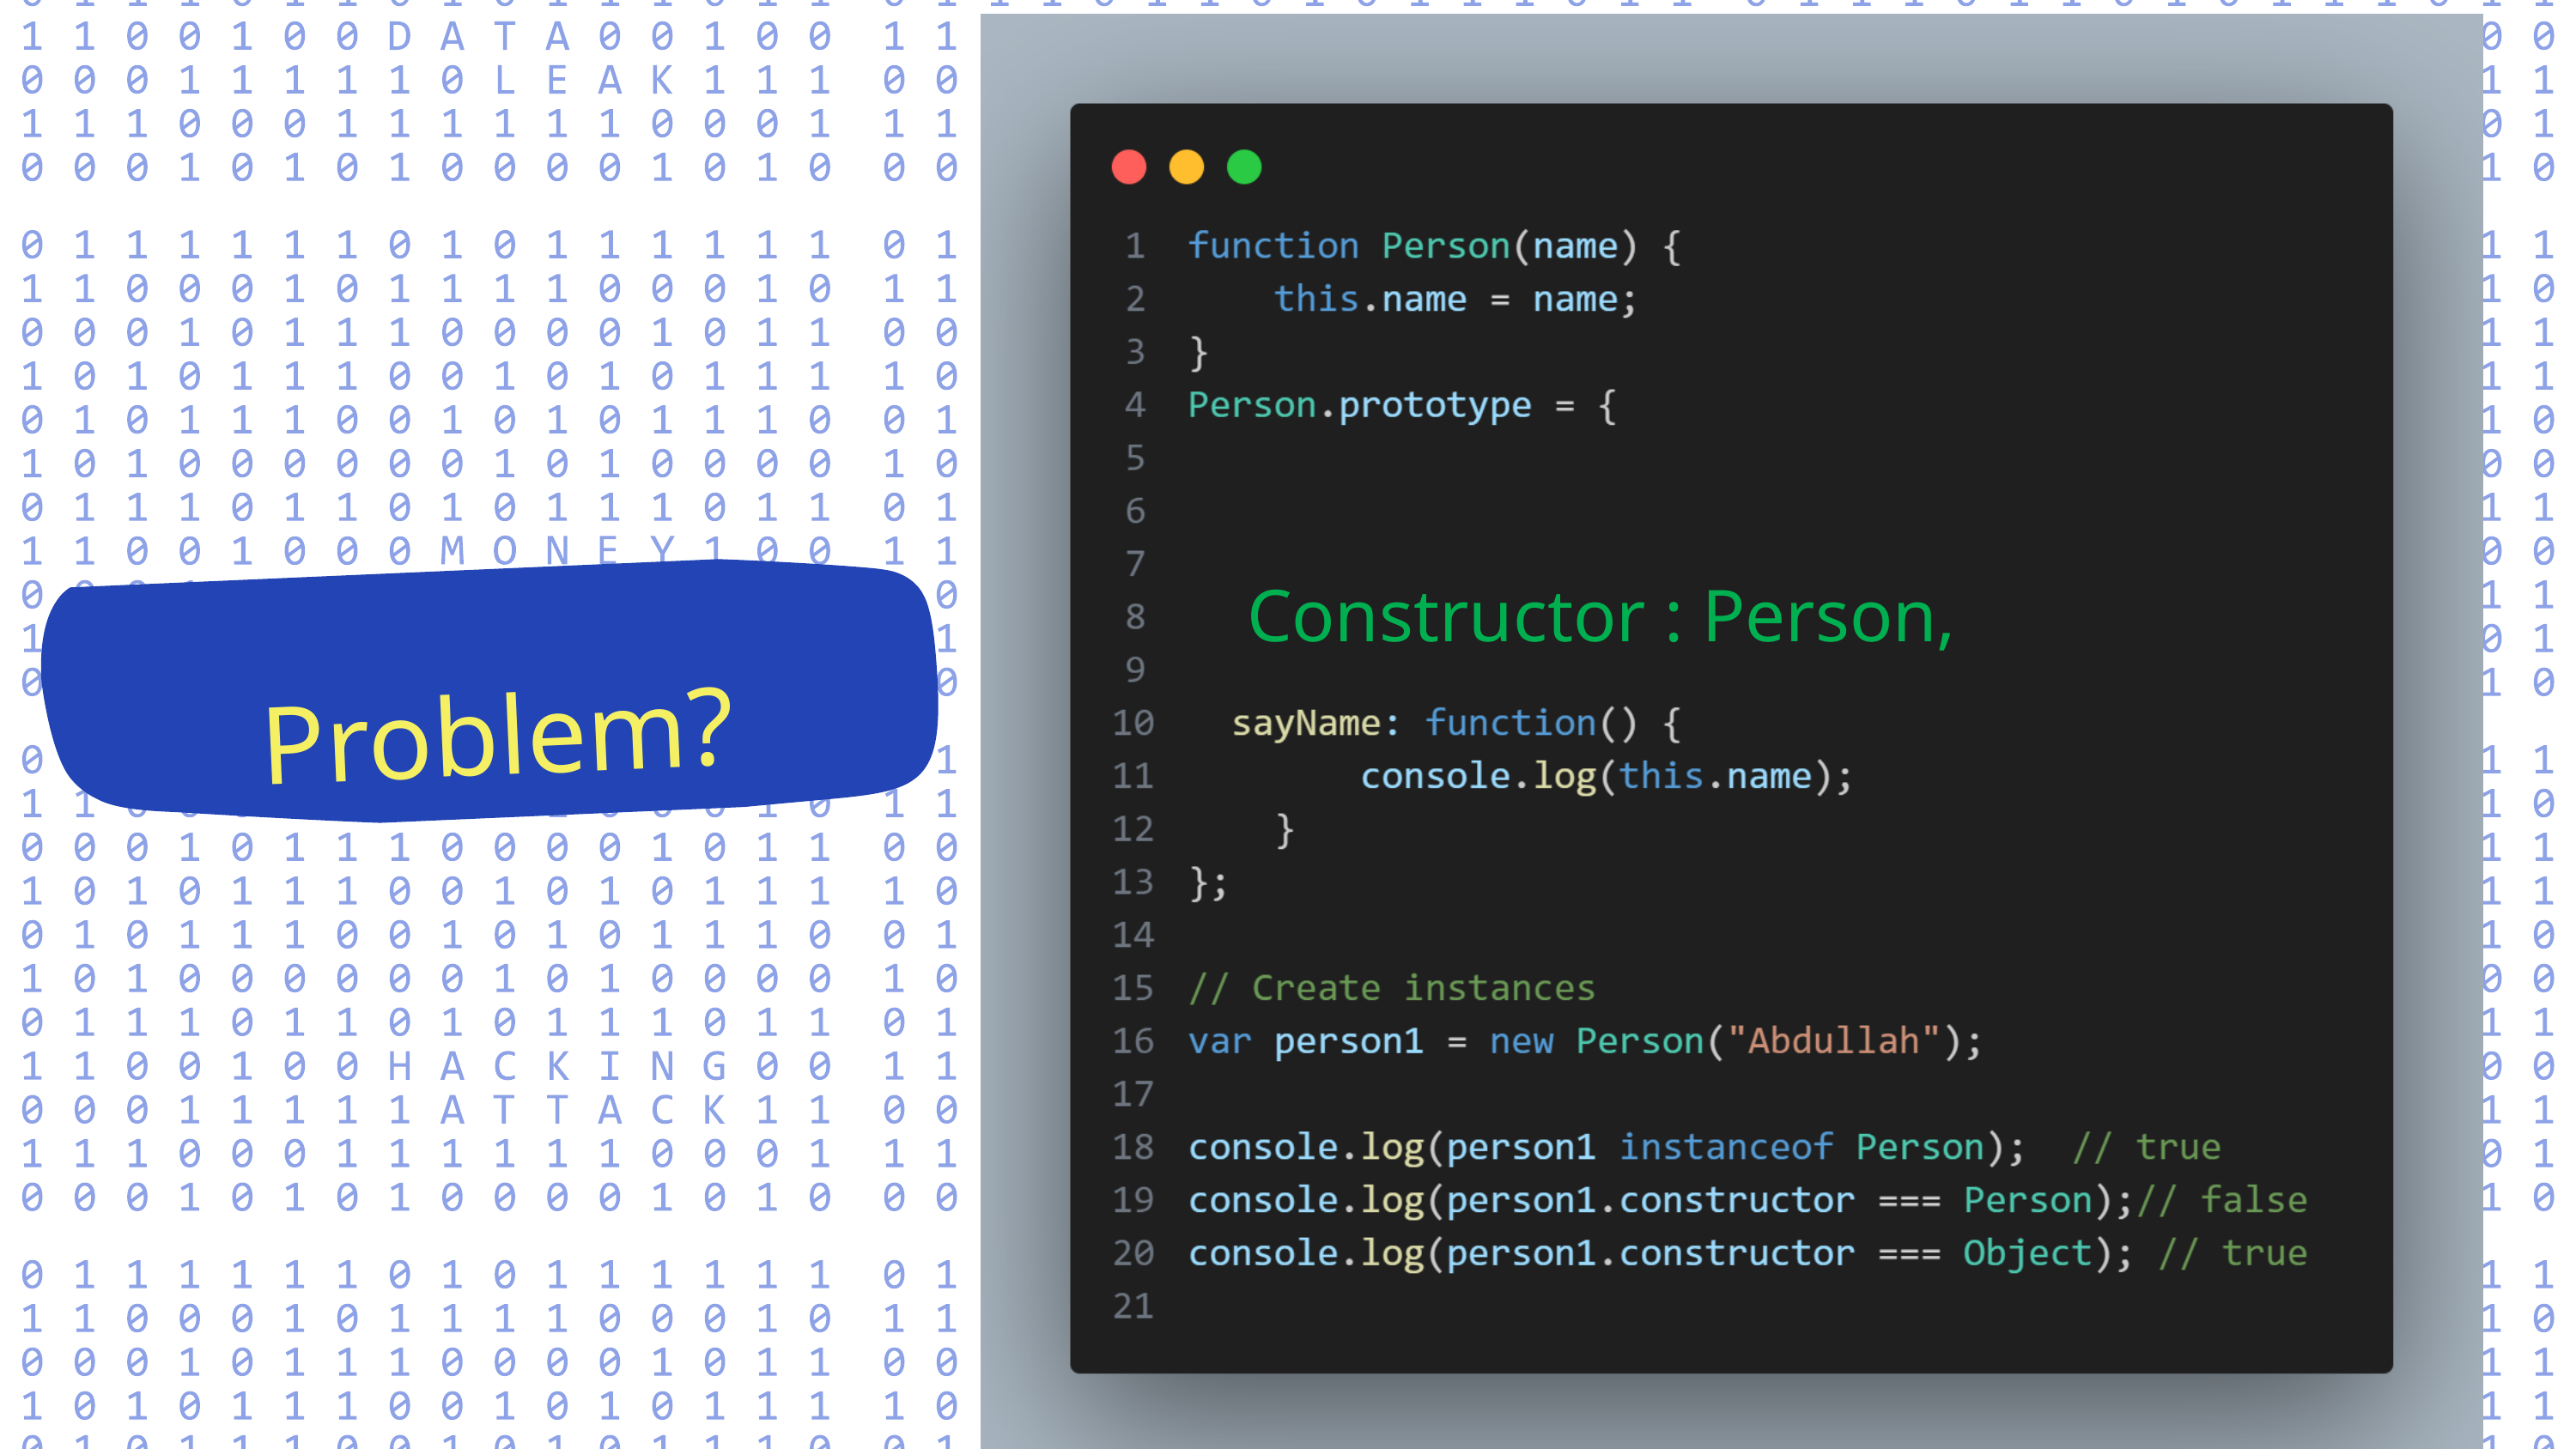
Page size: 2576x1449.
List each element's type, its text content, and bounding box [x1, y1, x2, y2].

picture [981, 14, 2483, 1449]
text_box [6, 742, 981, 1449]
text_box Constructor : Person, [1037, 383, 2166, 611]
text_box [6, 0, 2570, 1449]
text_box [389, 767, 413, 773]
text_box [457, 763, 480, 768]
text_box Problem? [0, 502, 981, 785]
